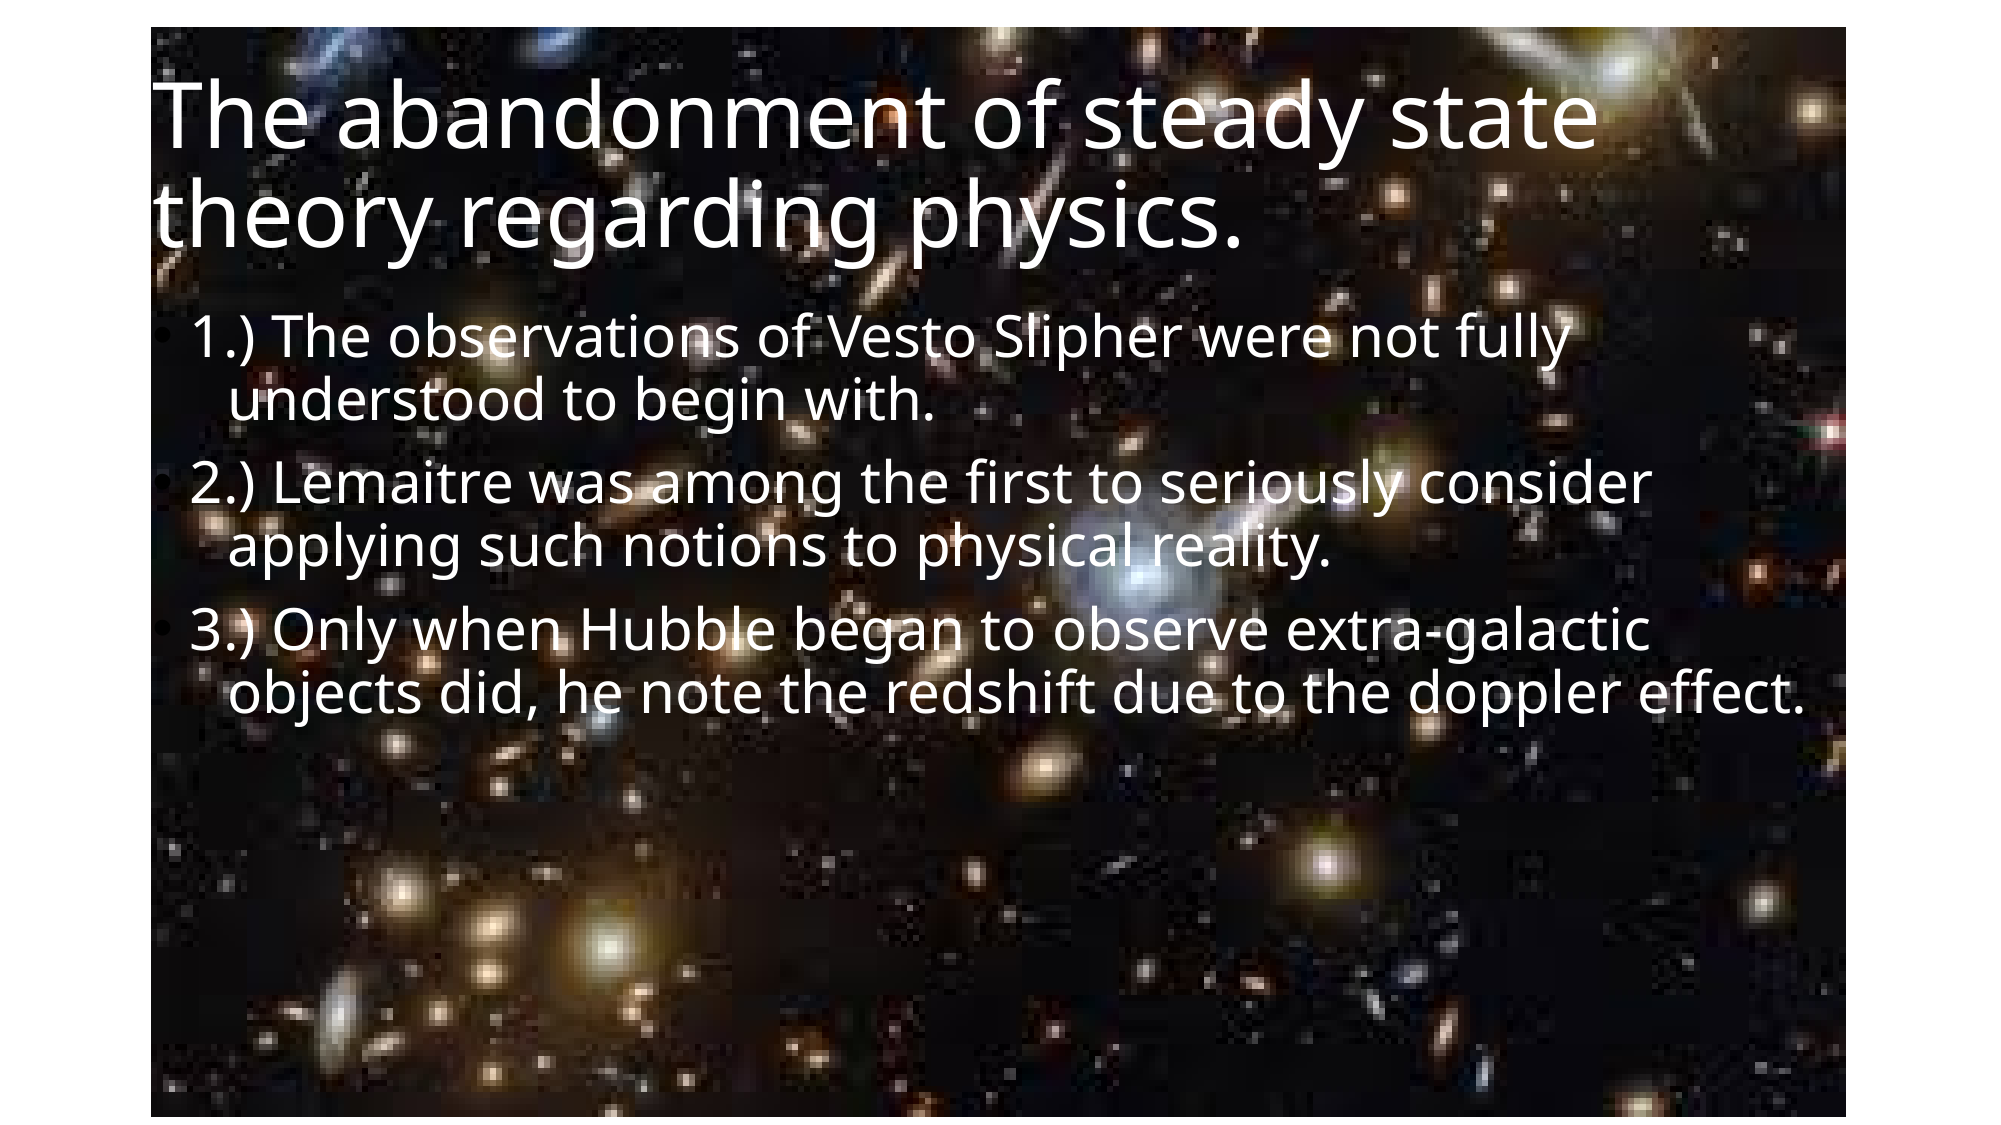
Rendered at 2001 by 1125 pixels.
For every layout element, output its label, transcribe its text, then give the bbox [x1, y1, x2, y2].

title The abandonment of steady state theory regarding physics. [137, 59, 1863, 278]
picture [151, 278, 1846, 299]
list 1.) The observations of Vesto Slipher were not fully understood to begin with. 2.) Lemaitre was among the first to seriously consider applying such notions to physical reality. 3.) Only when Hubble began to observe extra-galactic objects did, he note the redshift due to the doppler effect. [137, 299, 1863, 1014]
picture [151, 27, 1846, 59]
picture [151, 773, 1987, 1117]
